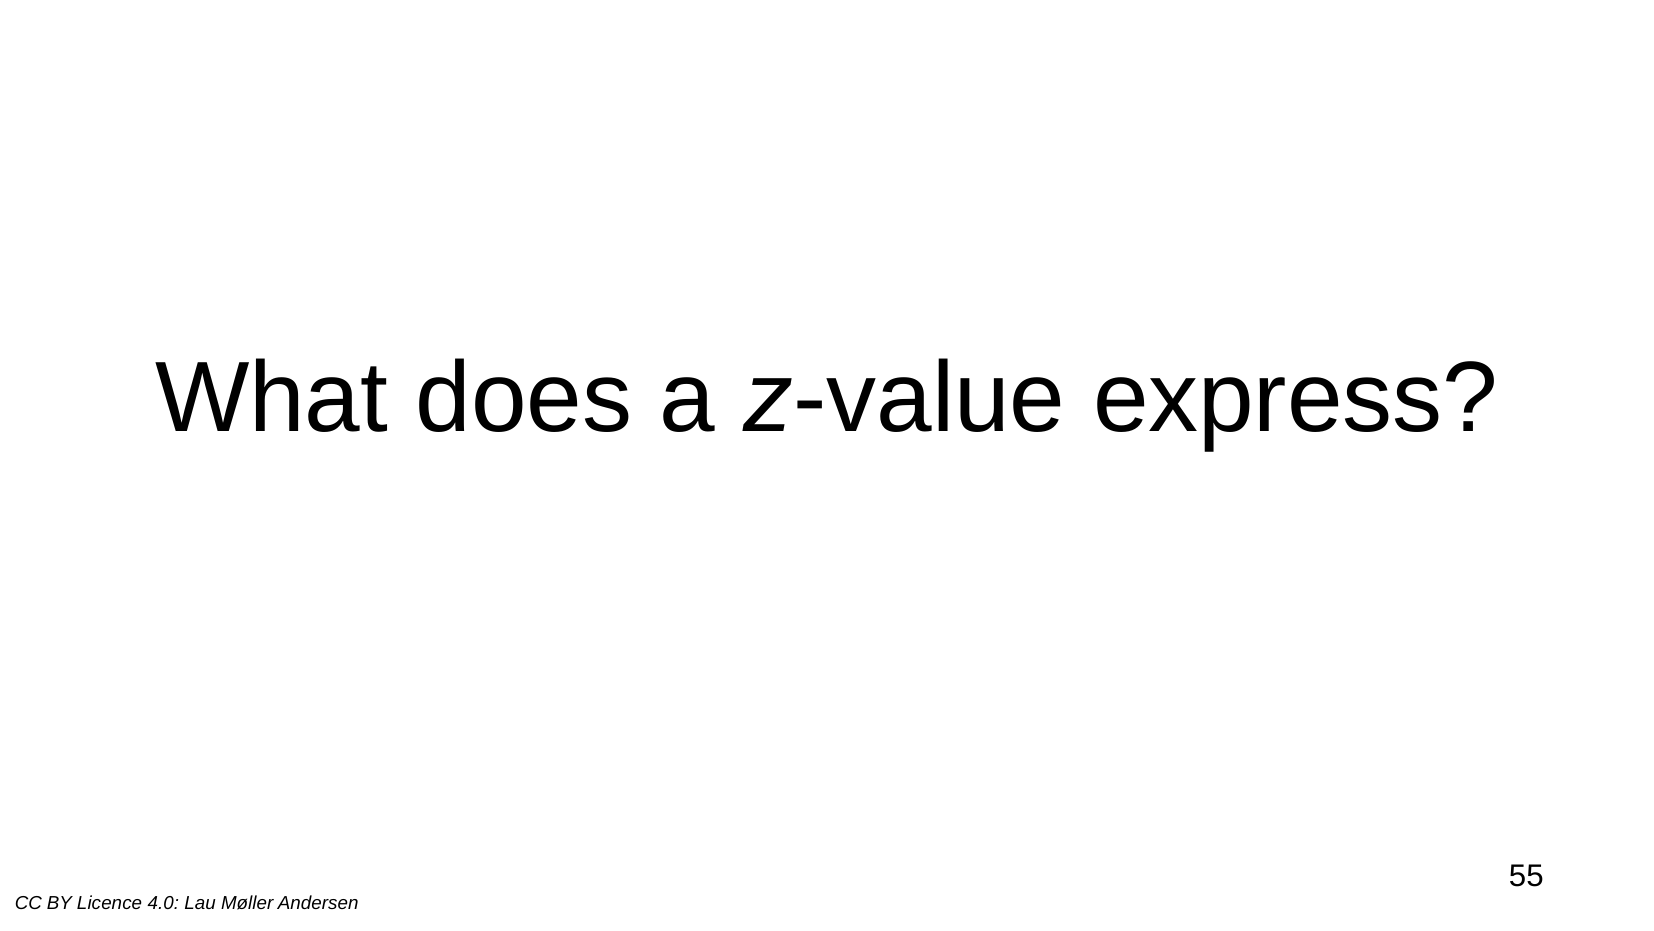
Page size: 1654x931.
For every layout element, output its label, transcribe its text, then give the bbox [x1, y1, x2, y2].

text_box CC BY Licence 4.0: Lau Møller Andersen [0, 885, 387, 921]
subtitle What does a z-value express? [82, 37, 1571, 757]
text_box <nummer> [1494, 850, 1654, 921]
